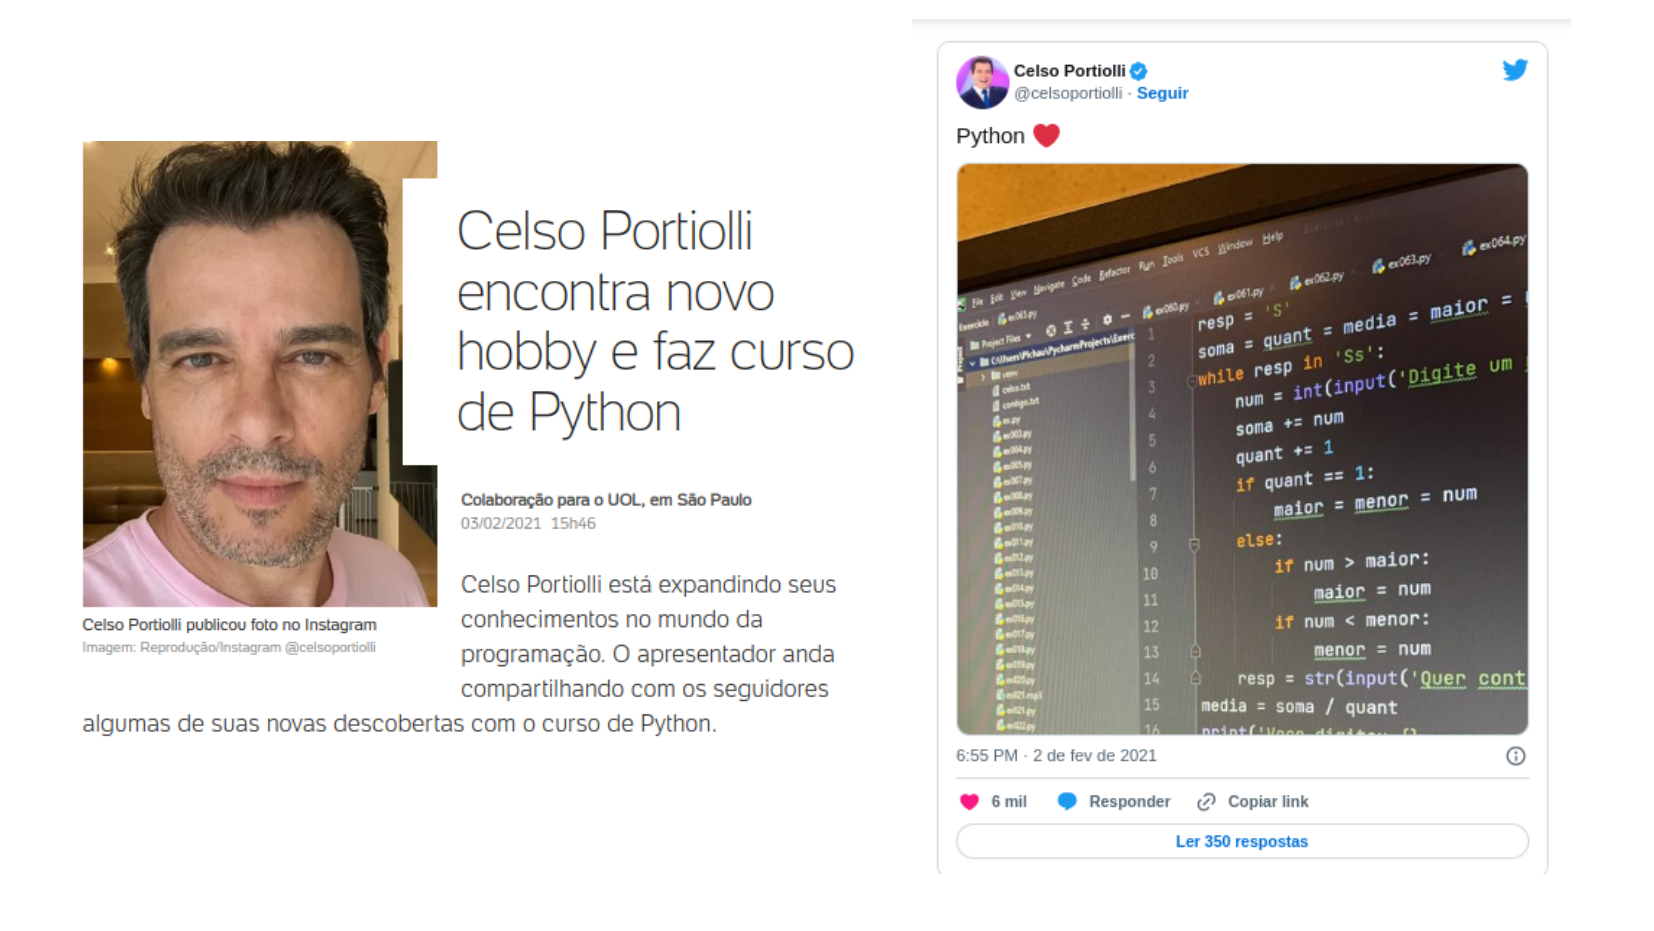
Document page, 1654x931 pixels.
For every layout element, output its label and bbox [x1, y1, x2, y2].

picture [912, 19, 1571, 875]
picture [63, 141, 886, 768]
